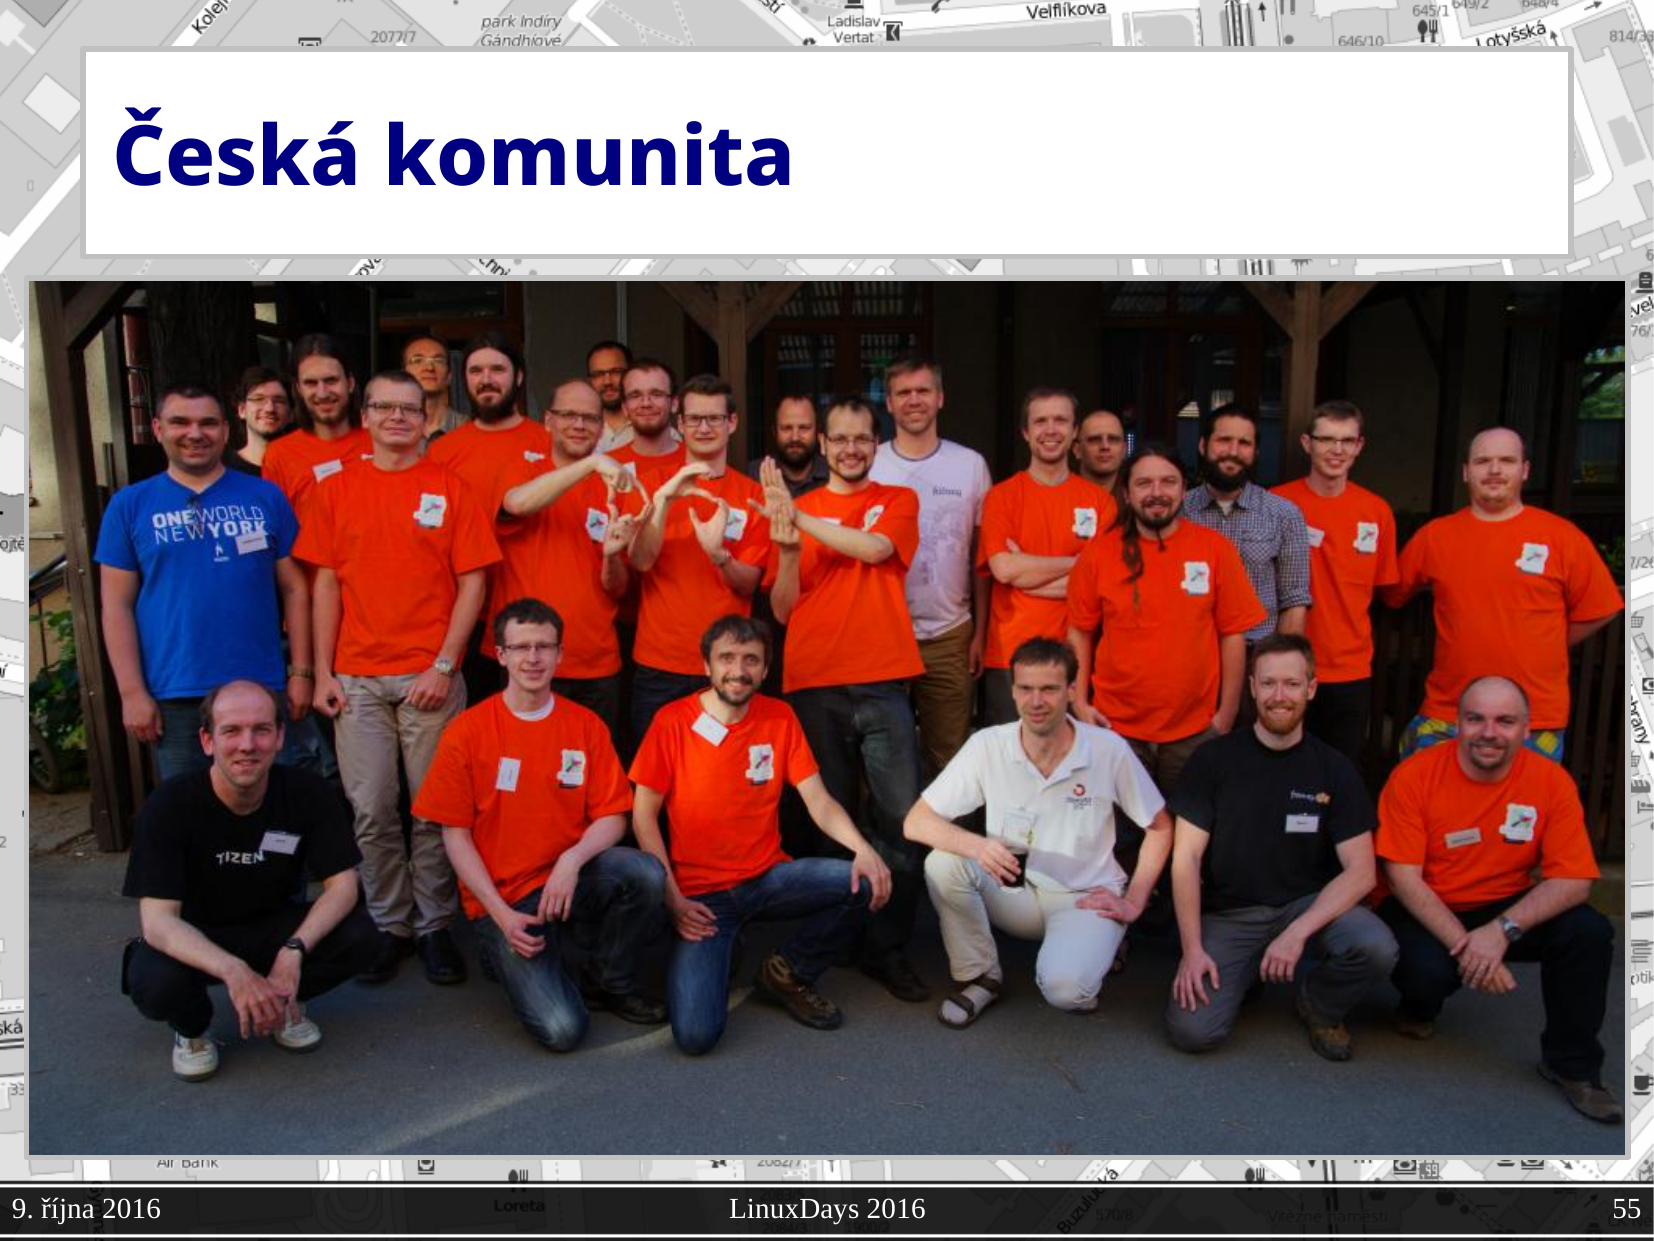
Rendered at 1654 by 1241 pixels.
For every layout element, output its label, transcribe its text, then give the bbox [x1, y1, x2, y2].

list [26, 278, 1628, 1158]
title Česká komunita [82, 49, 1571, 257]
picture [0, 0, 1654, 1241]
